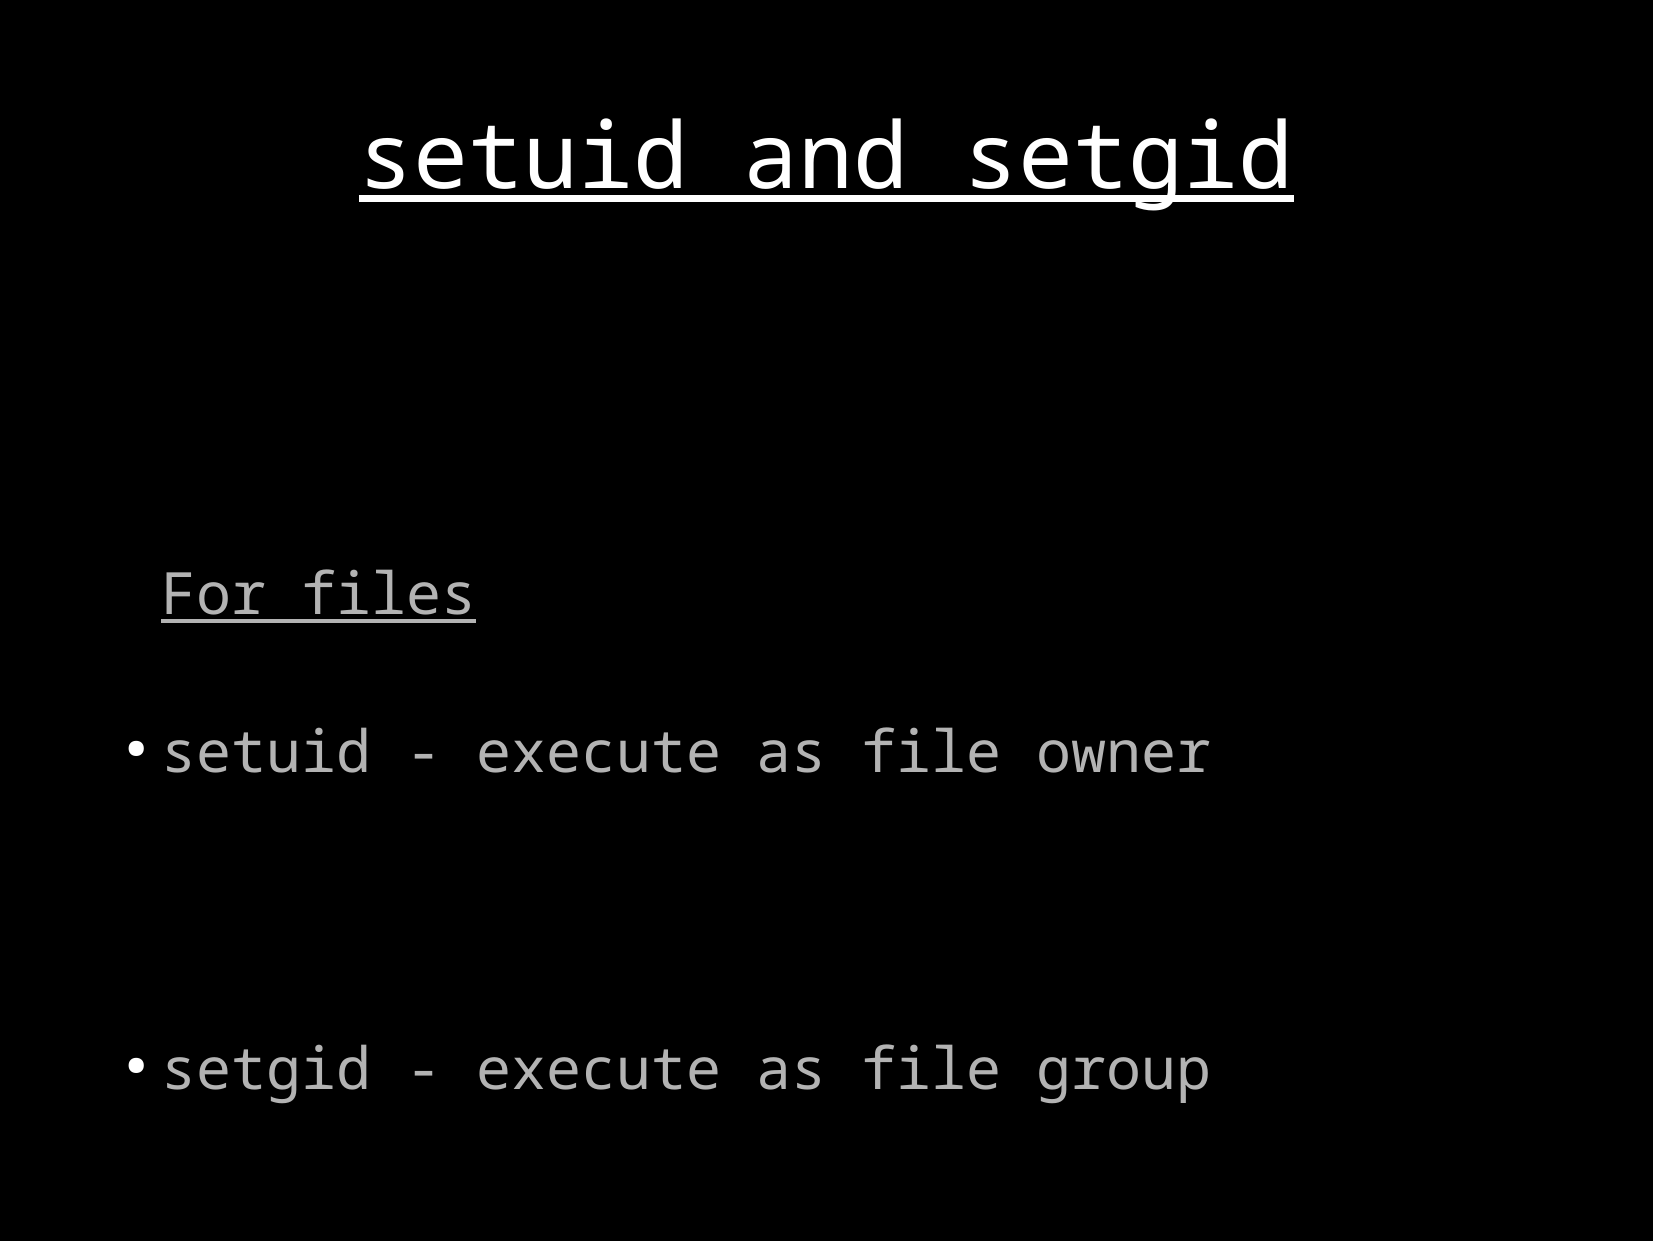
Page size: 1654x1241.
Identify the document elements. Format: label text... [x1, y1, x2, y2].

table_header For files setuid - execute as file owner setgid - execute as file group For directories setgid - files created in here will be owned by directory group [111, 465, 1531, 1241]
title setuid and setgid [82, 49, 1571, 257]
table_header [1531, 465, 1566, 1241]
